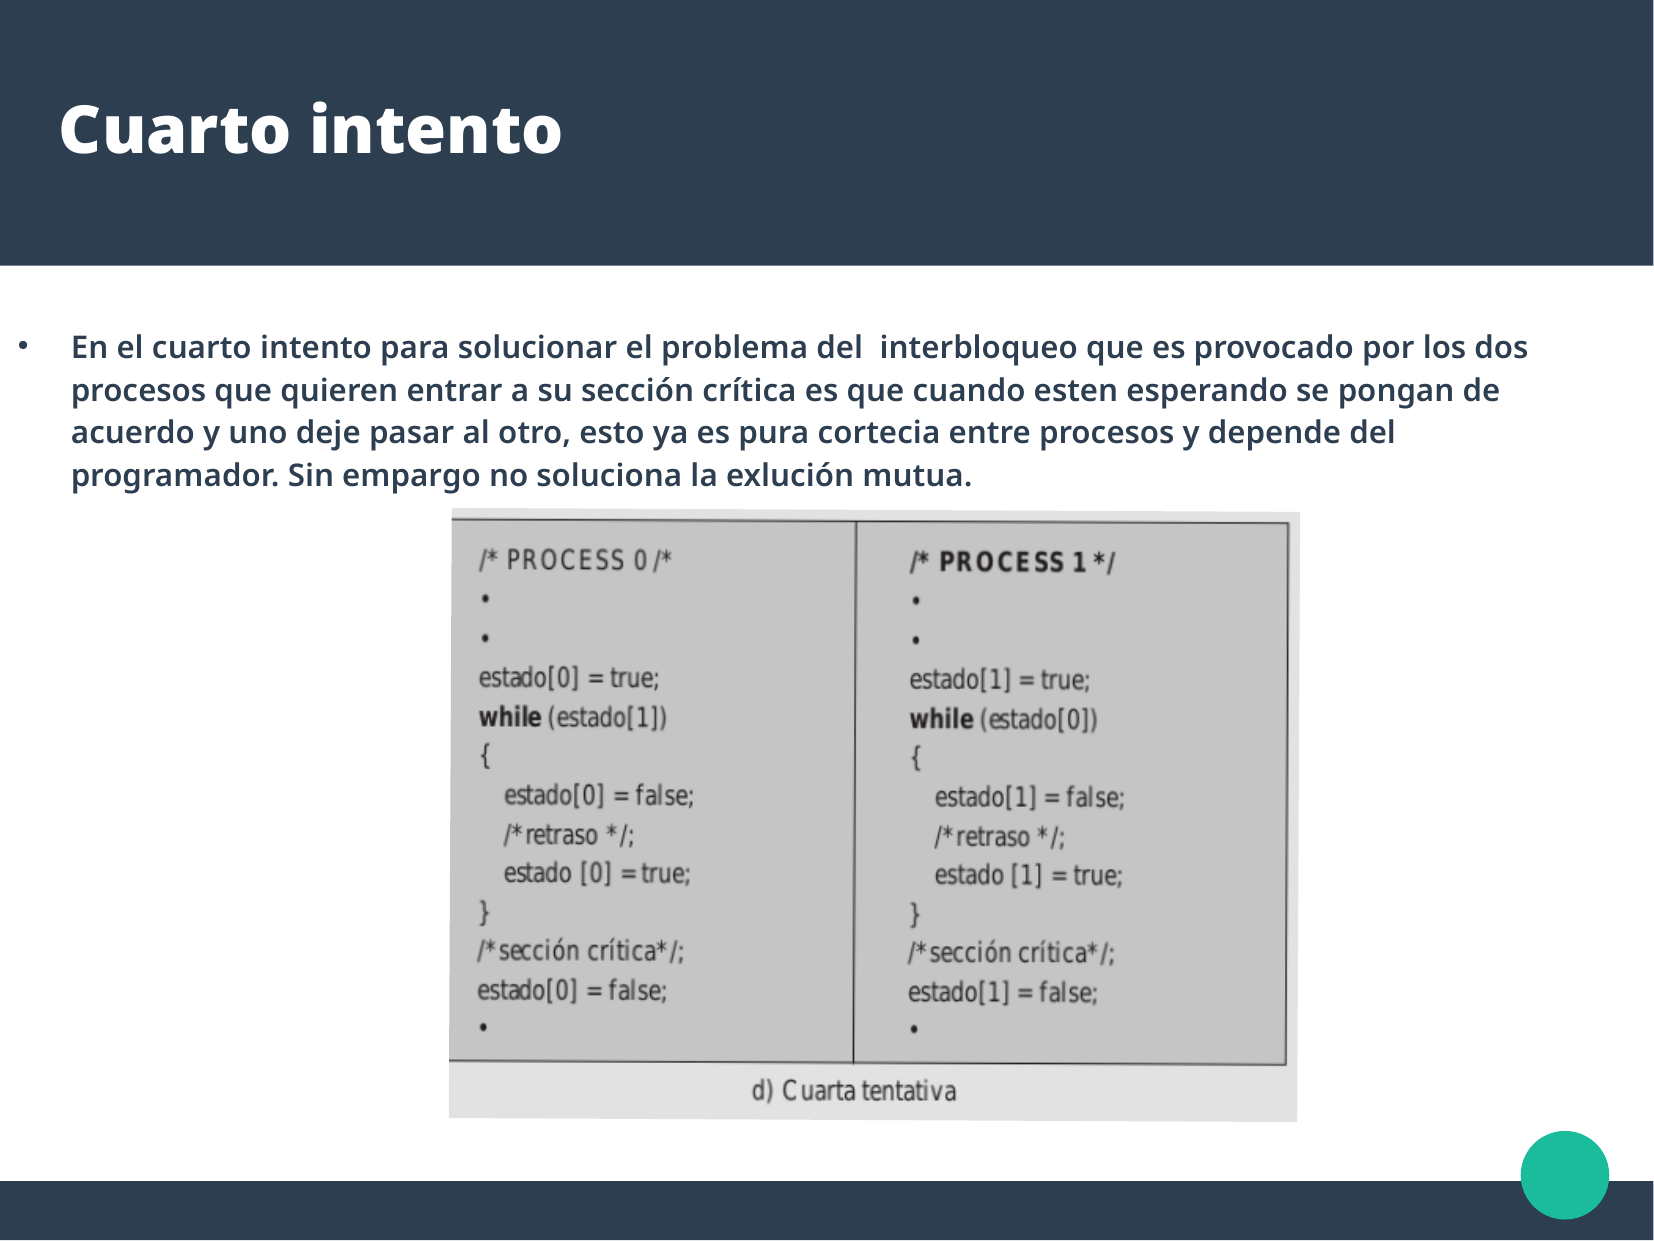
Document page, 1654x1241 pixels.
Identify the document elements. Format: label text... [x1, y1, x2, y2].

title Cuarto intento [59, 49, 1595, 207]
list En el cuarto intento para solucionar el problema del interbloqueo que es provocado por los dos procesos que quieren entrar a su sección crítica es que cuando esten esperando se pongan de acuerdo y uno deje pasar al otro, esto ya es pura cortecia entre procesos y depende del programador. Sin empargo no soluciona la exlución mutua. [0, 324, 1596, 768]
picture [448, 507, 1301, 1123]
